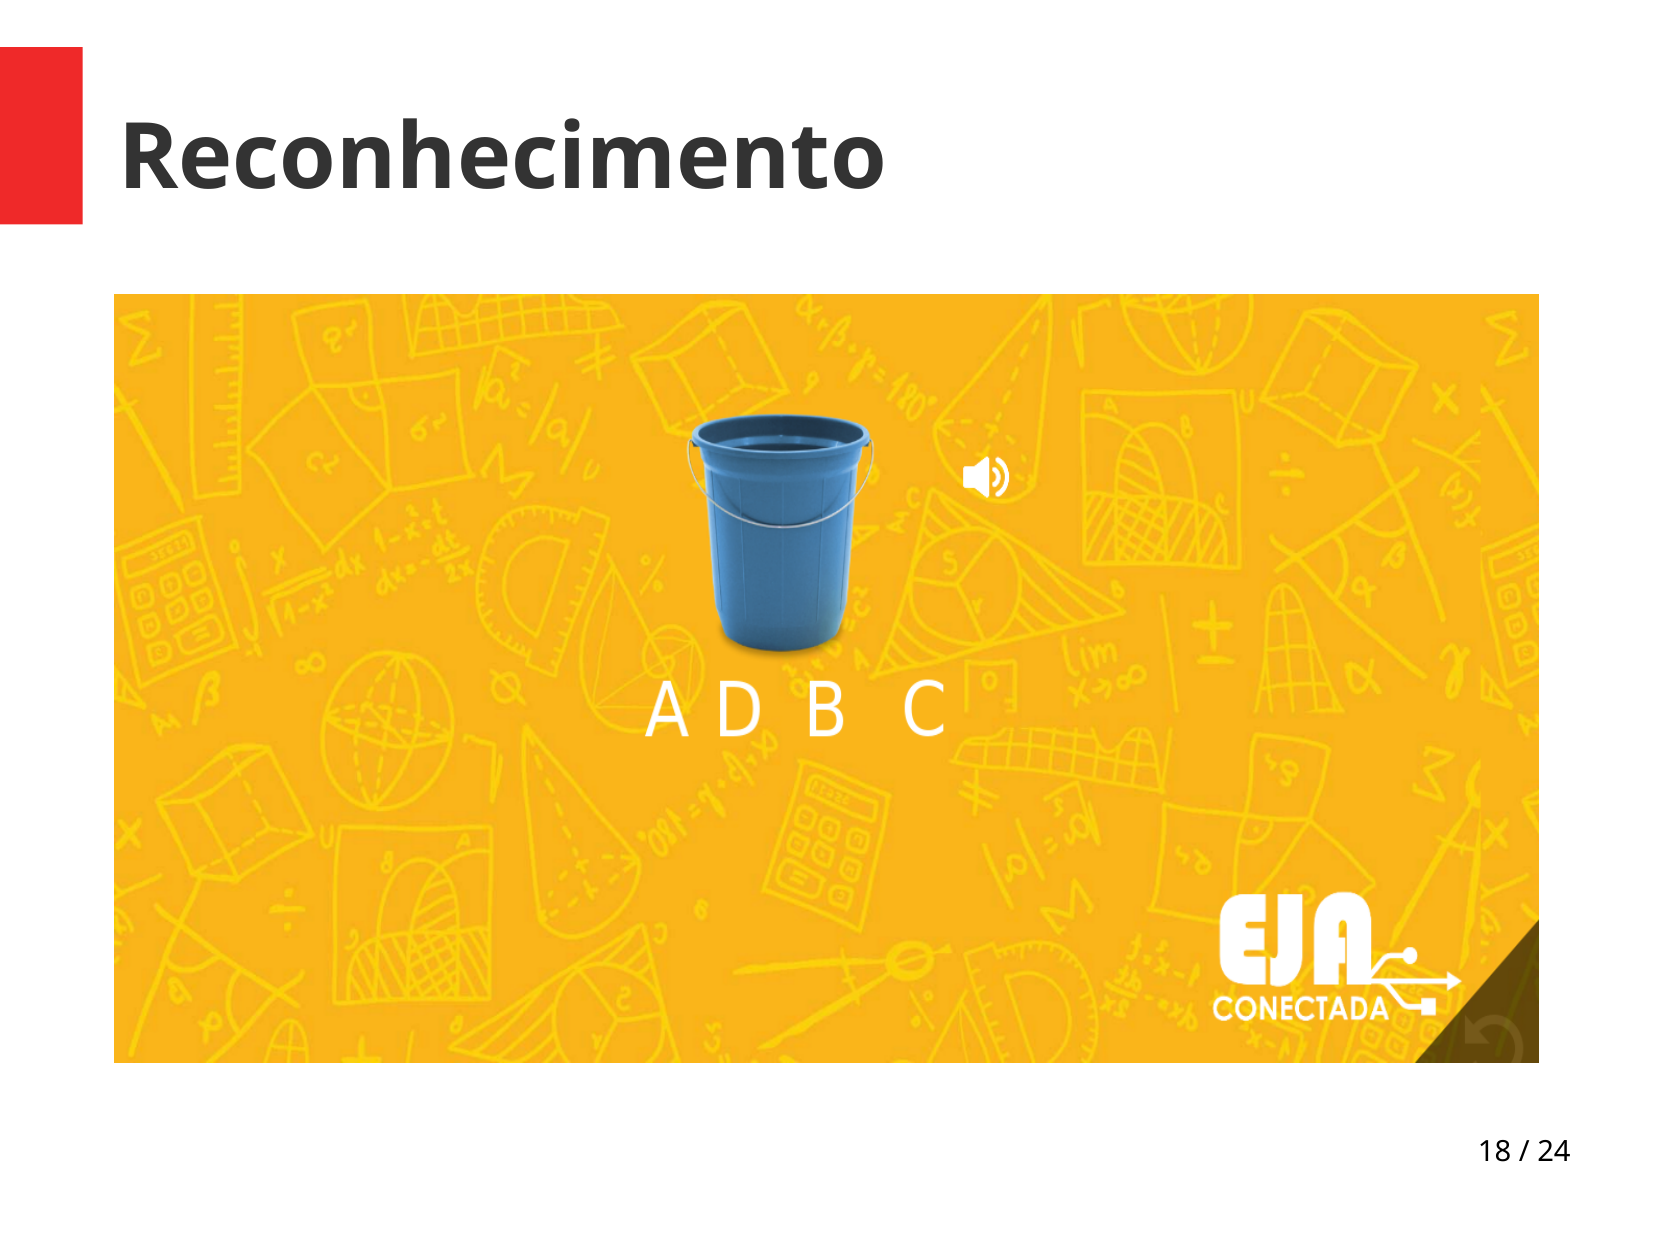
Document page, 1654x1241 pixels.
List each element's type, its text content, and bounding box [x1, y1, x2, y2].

picture [114, 294, 1539, 1063]
title Reconhecimento [118, 49, 1571, 257]
